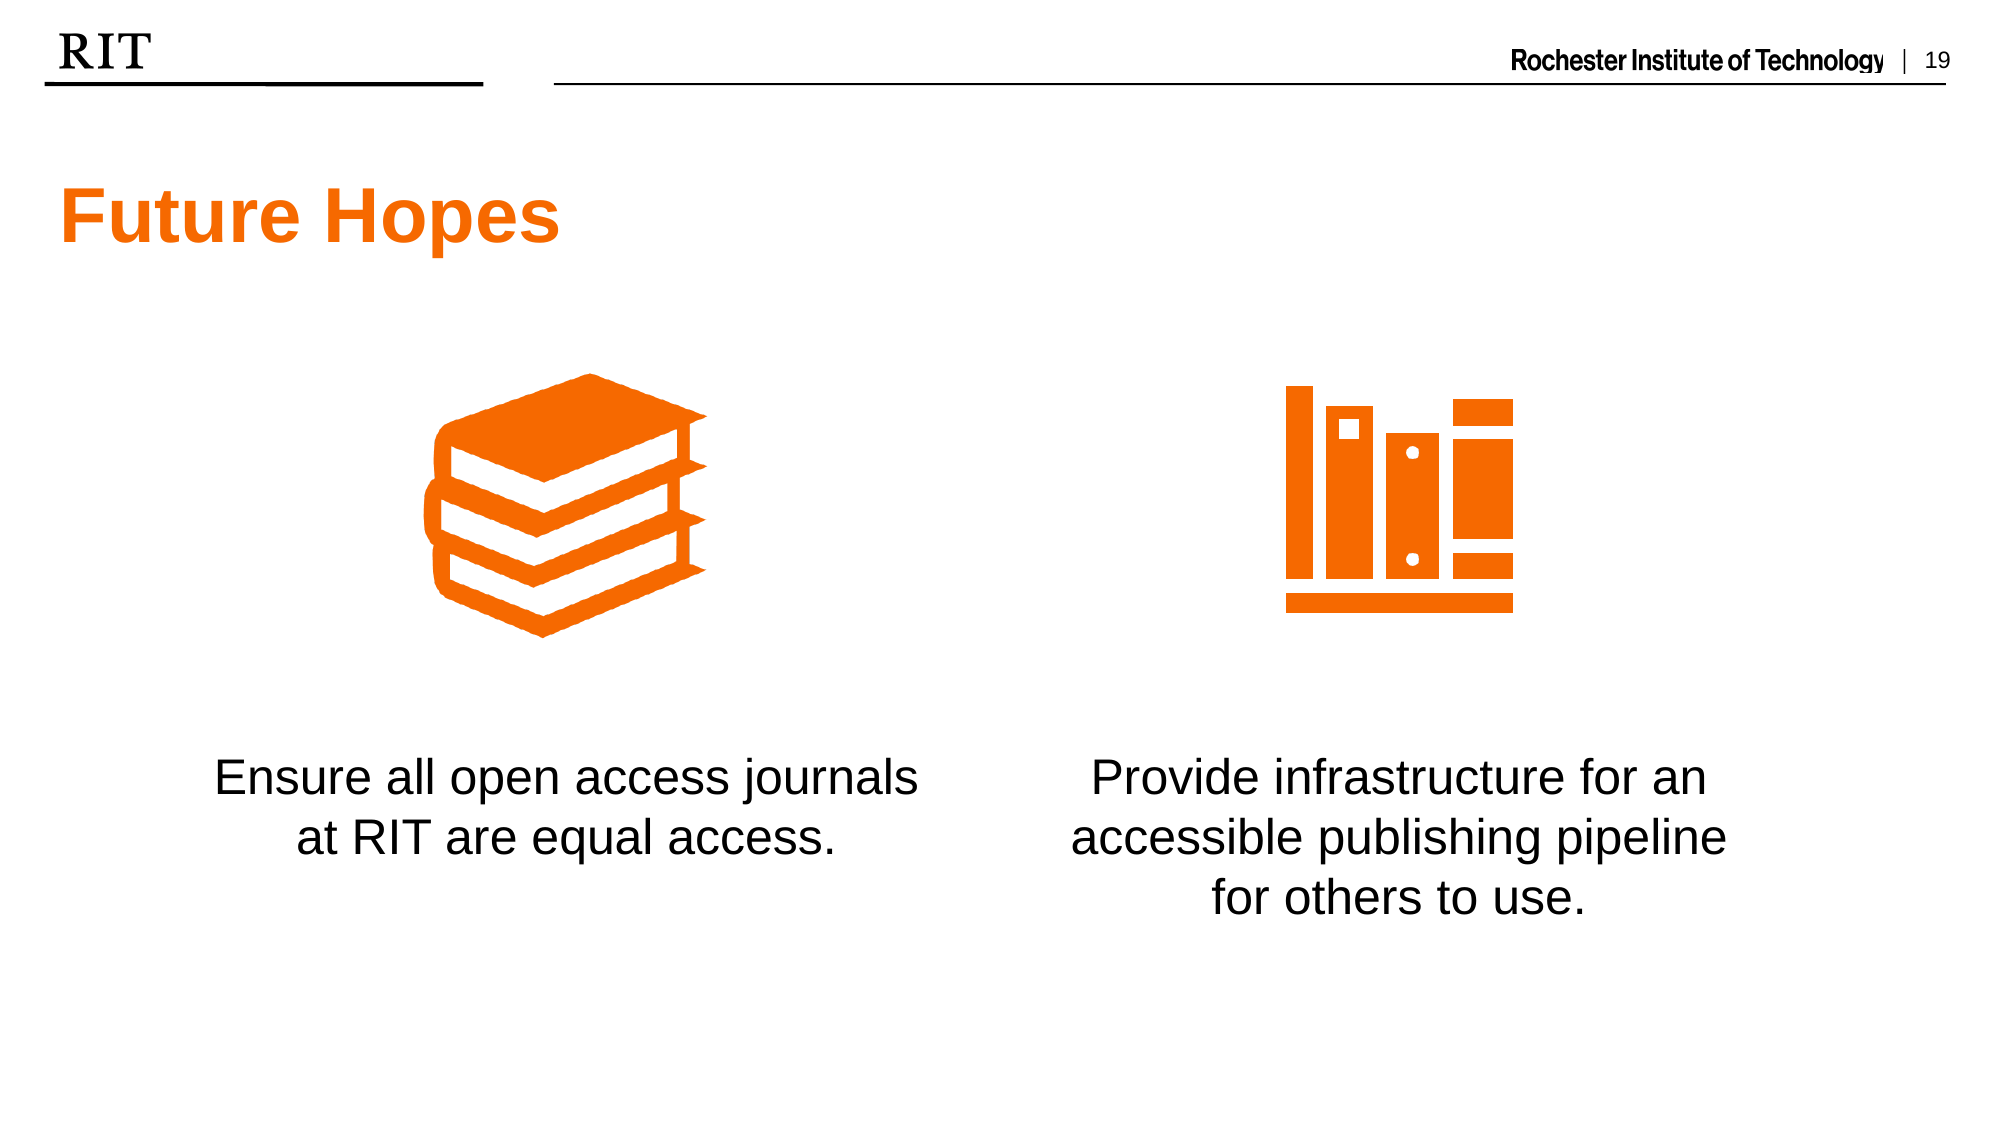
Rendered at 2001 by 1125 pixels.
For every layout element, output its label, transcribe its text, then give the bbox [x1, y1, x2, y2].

picture [58, 32, 151, 69]
text_box Provide infrastructure for an accessible publishing pipeline for others to use. [1044, 744, 1754, 915]
text_box [1239, 339, 1559, 659]
text_box Ensure all open access journals at RIT are equal access. [212, 744, 921, 915]
text_box Future Hopes [44, 157, 1946, 272]
text_box [405, 345, 725, 665]
picture [1512, 49, 1883, 73]
